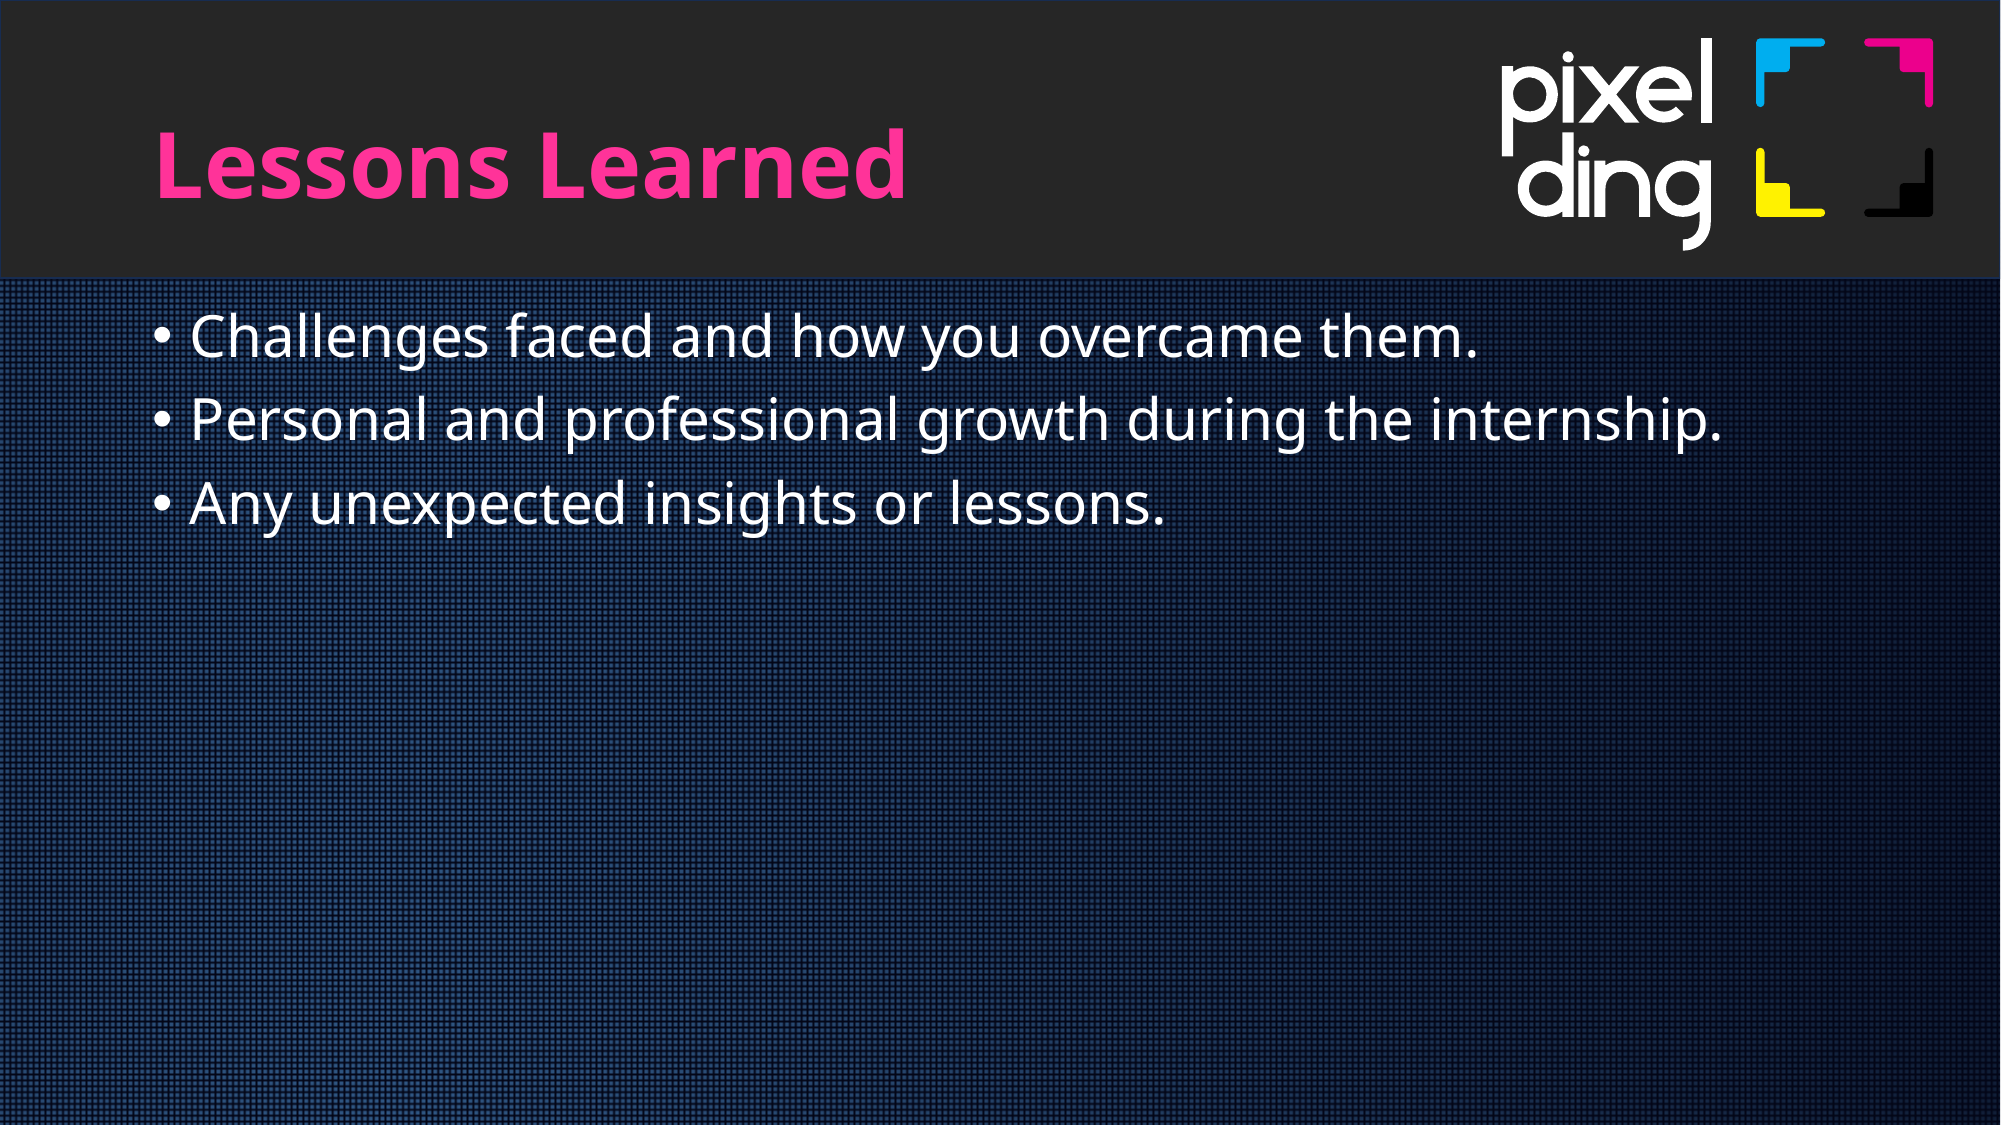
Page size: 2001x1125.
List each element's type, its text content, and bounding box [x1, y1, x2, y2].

title Lessons Learned [137, 59, 1863, 278]
list Challenges faced and how you overcame them. Personal and professional growth during the internship. Any unexpected insights or lessons. [137, 299, 1863, 1014]
